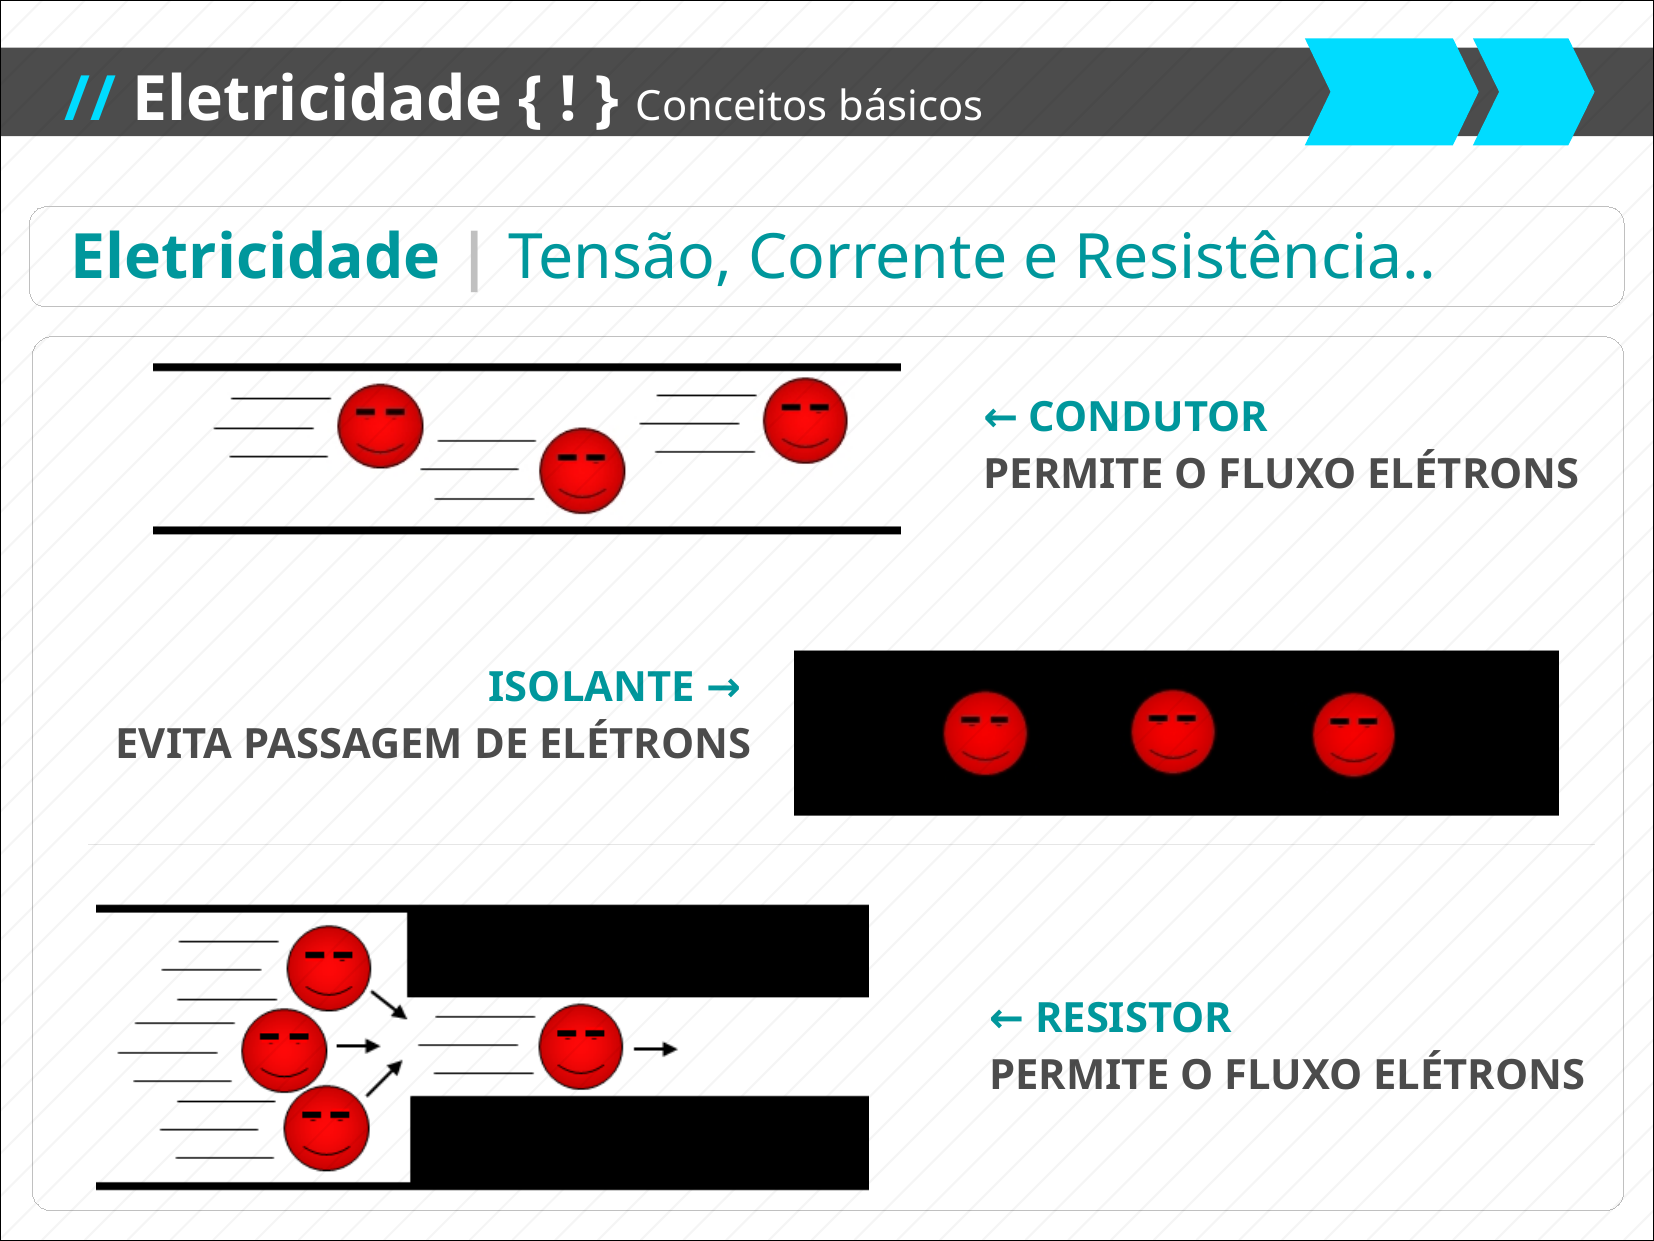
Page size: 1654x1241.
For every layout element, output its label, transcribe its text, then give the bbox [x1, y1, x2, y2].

text_box [0, 0, 1654, 1241]
text_box Eletricidade | Tensão, Corrente e Resistência.. [55, 307, 1396, 315]
text_box // Eletricidade { ! } Conceitos básicos [50, 32, 1054, 144]
